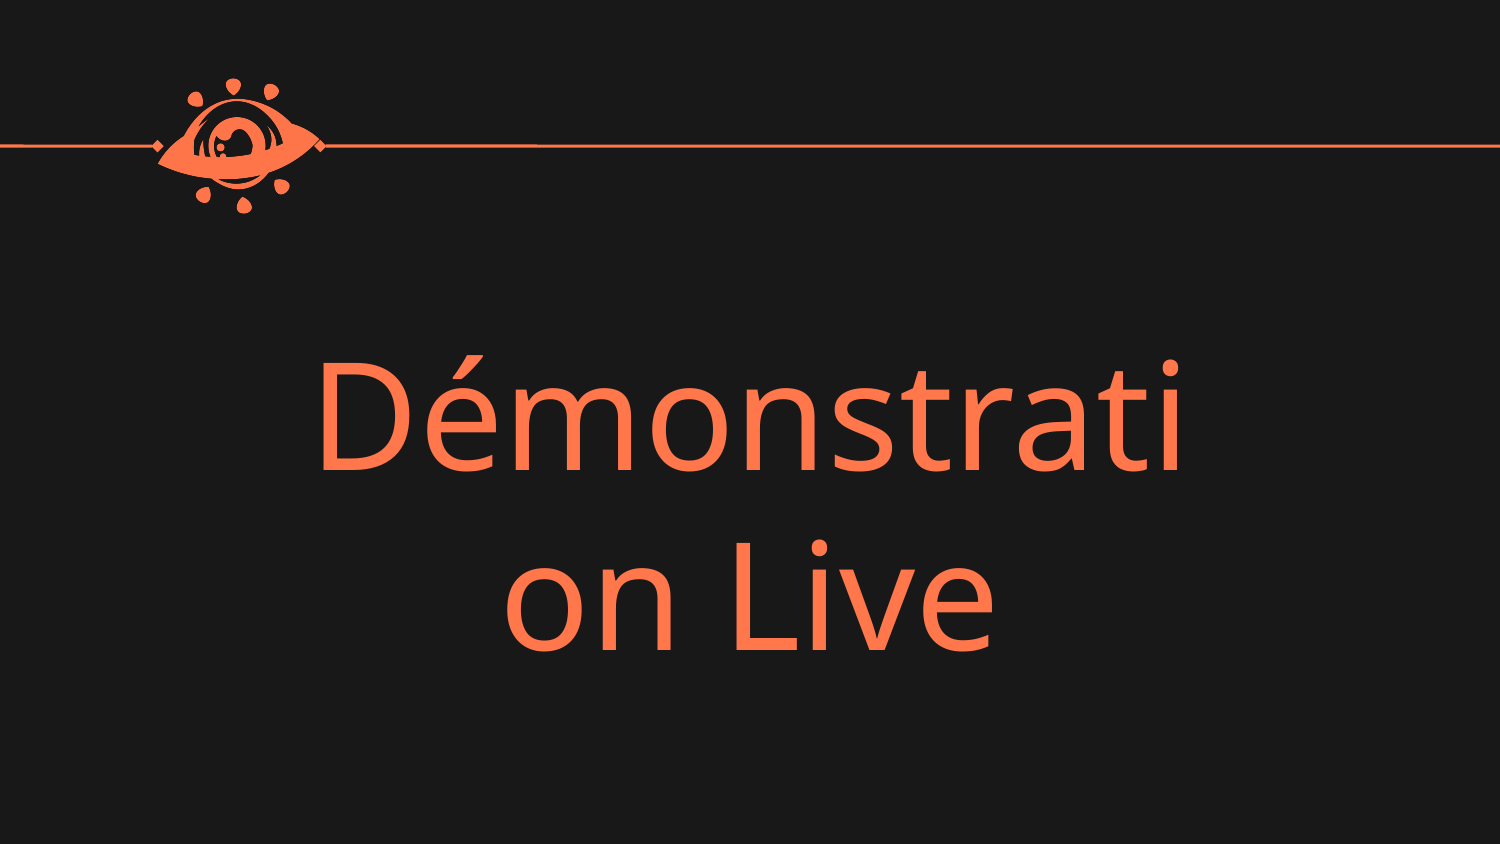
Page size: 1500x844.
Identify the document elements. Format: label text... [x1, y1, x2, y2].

title Démonstration Live [286, 323, 1214, 678]
picture [157, 78, 320, 214]
